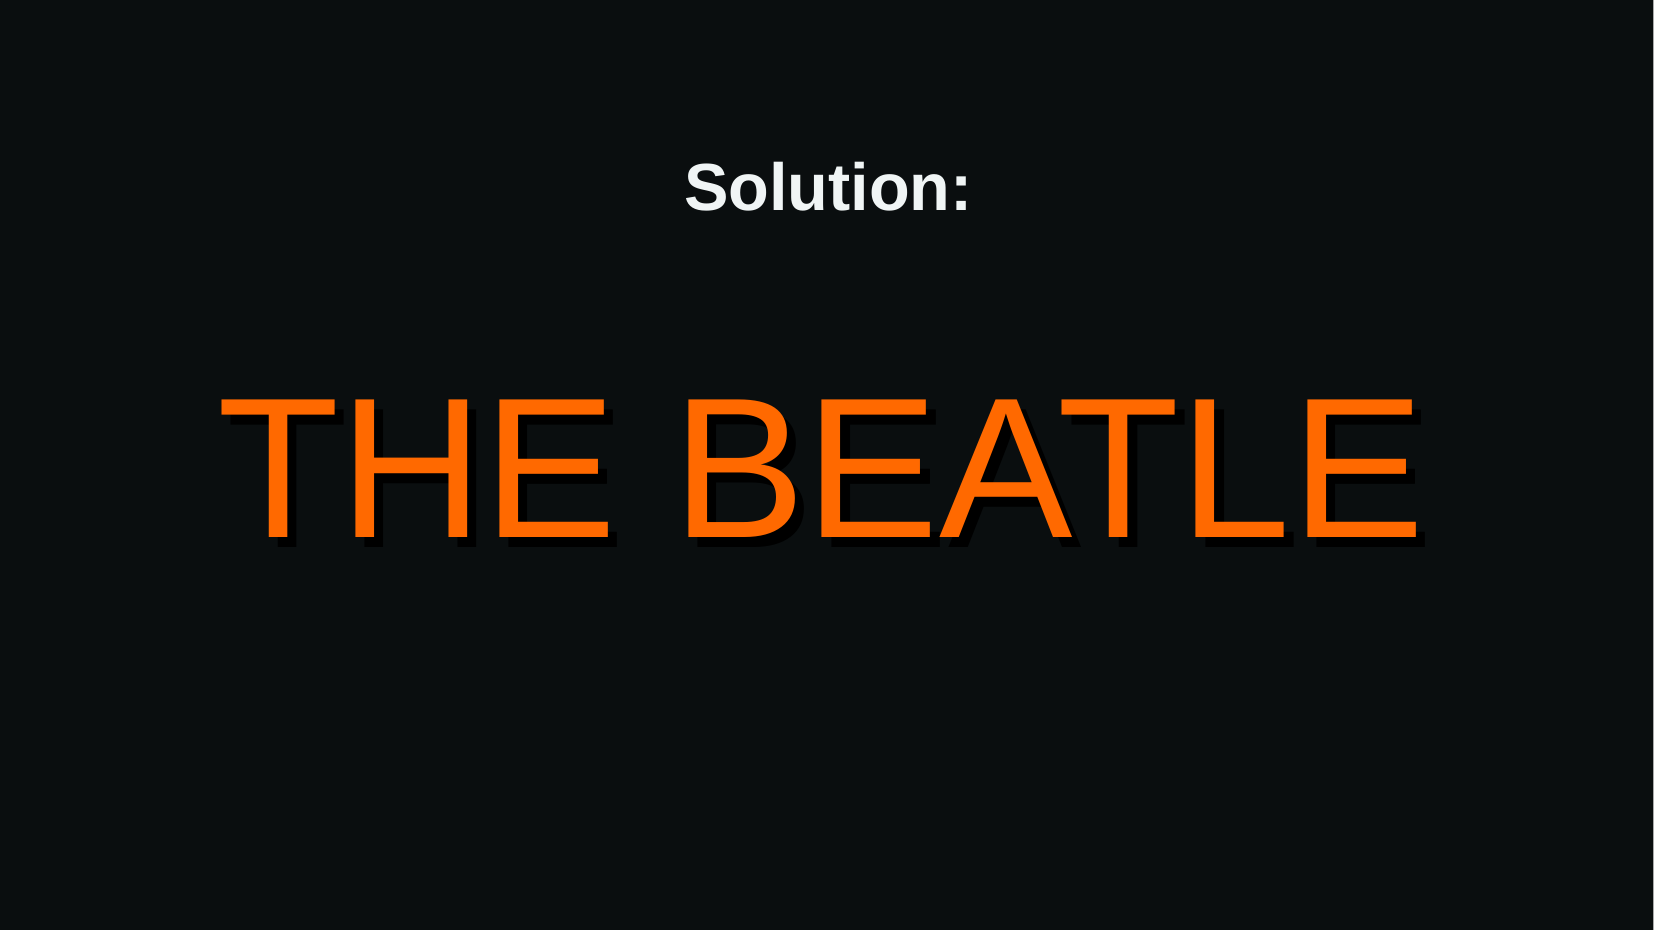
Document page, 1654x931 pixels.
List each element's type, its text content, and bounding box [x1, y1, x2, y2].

subtitle Solution: [84, 112, 1573, 263]
title The Beatle [77, 262, 1566, 676]
